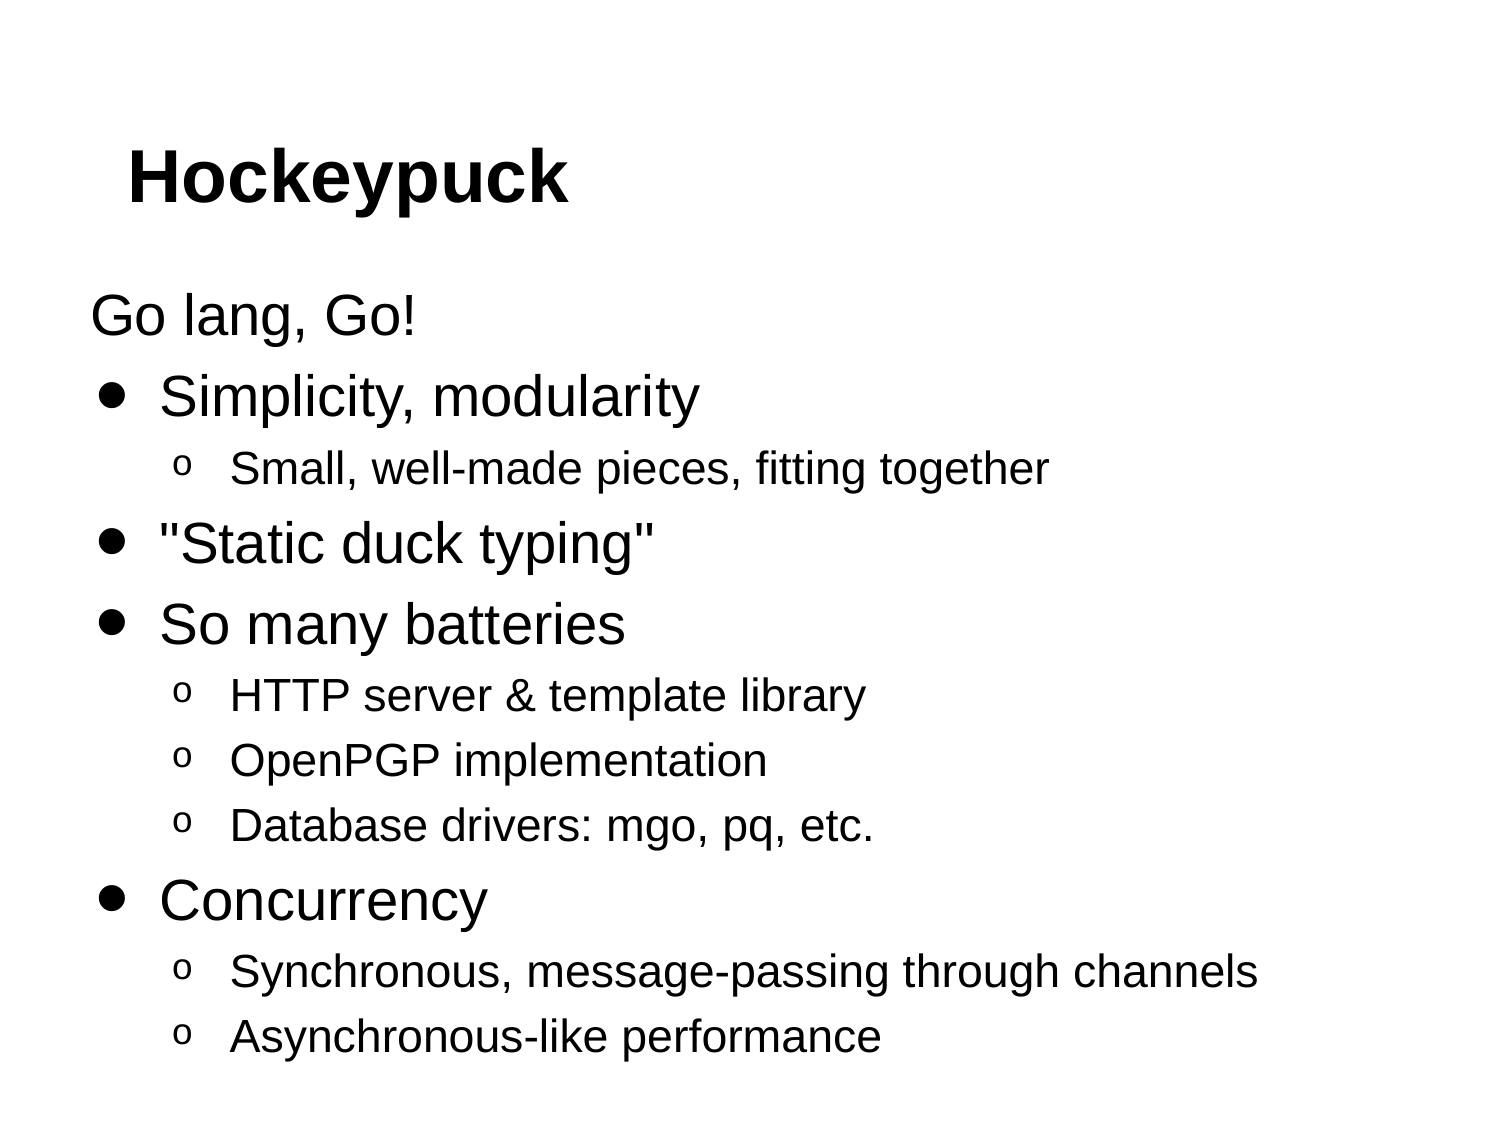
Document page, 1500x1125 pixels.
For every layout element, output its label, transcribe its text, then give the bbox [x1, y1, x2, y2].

title Hockeypuck [75, 45, 1425, 233]
list Go lang, Go! Simplicity, modularity Small, well-made pieces, fitting together "Static duck typing" So many batteries HTTP server & template library OpenPGP implementation Database drivers: mgo, pq, etc. Concurrency Synchronous, message-passing through channels Asynchronous-like performance [75, 262, 1425, 1078]
